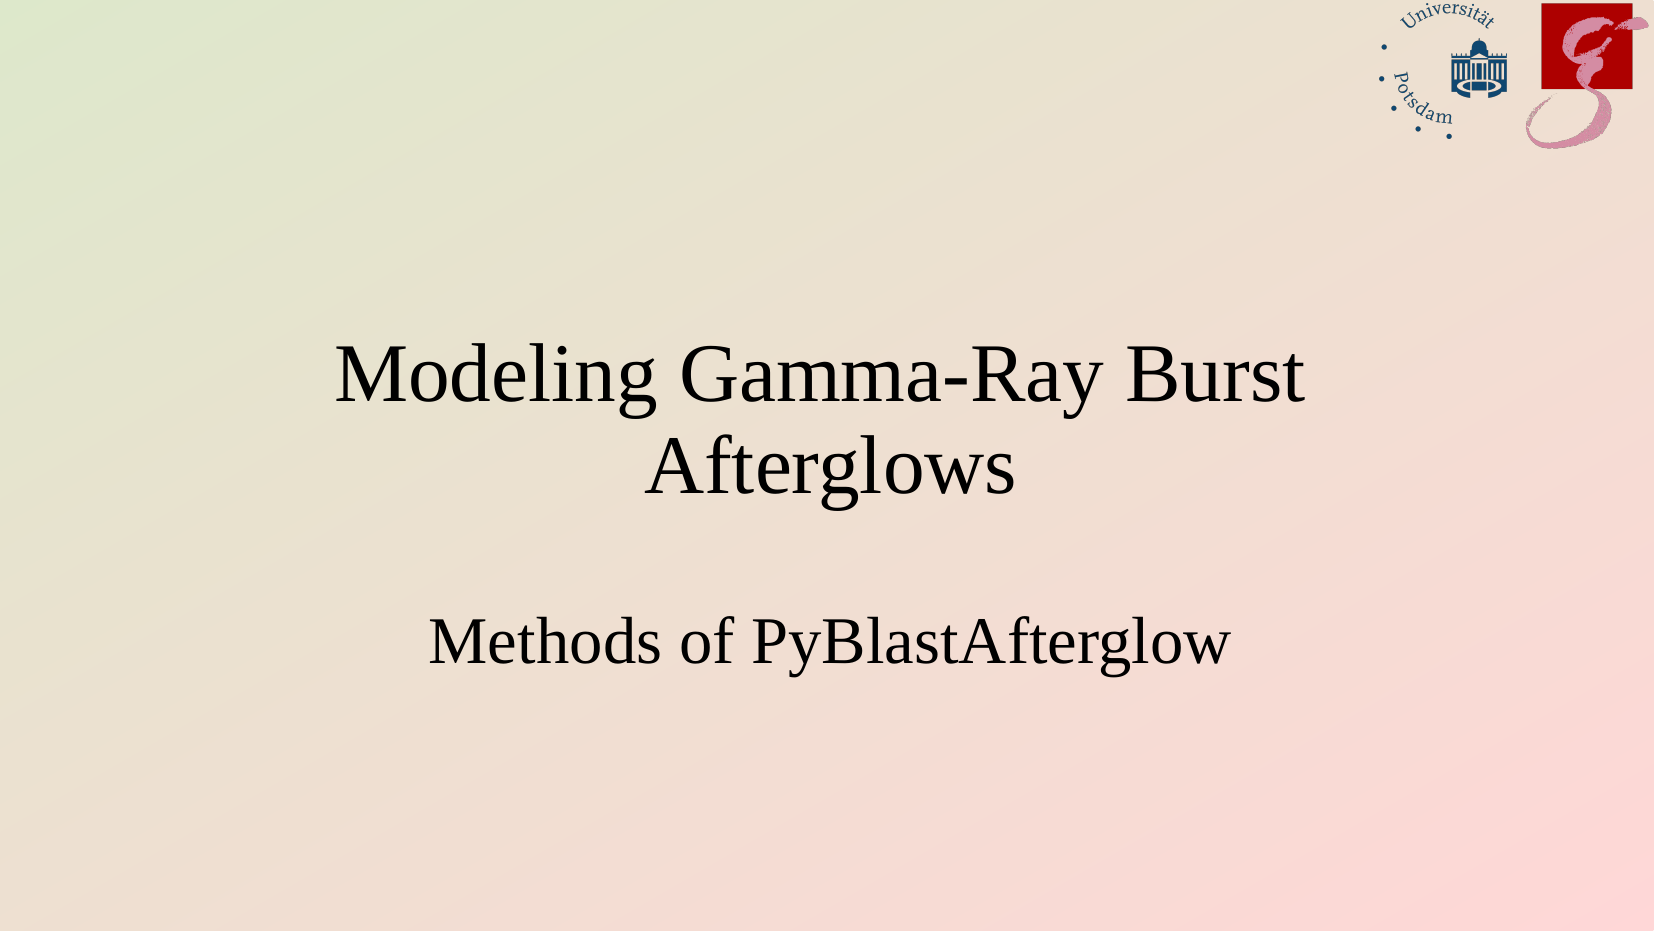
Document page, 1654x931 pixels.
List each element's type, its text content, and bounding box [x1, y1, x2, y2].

subtitle Modeling Gamma-Ray Burst Afterglows Methods of PyBlastAfterglow [86, 142, 1576, 863]
picture [1375, 0, 1654, 154]
